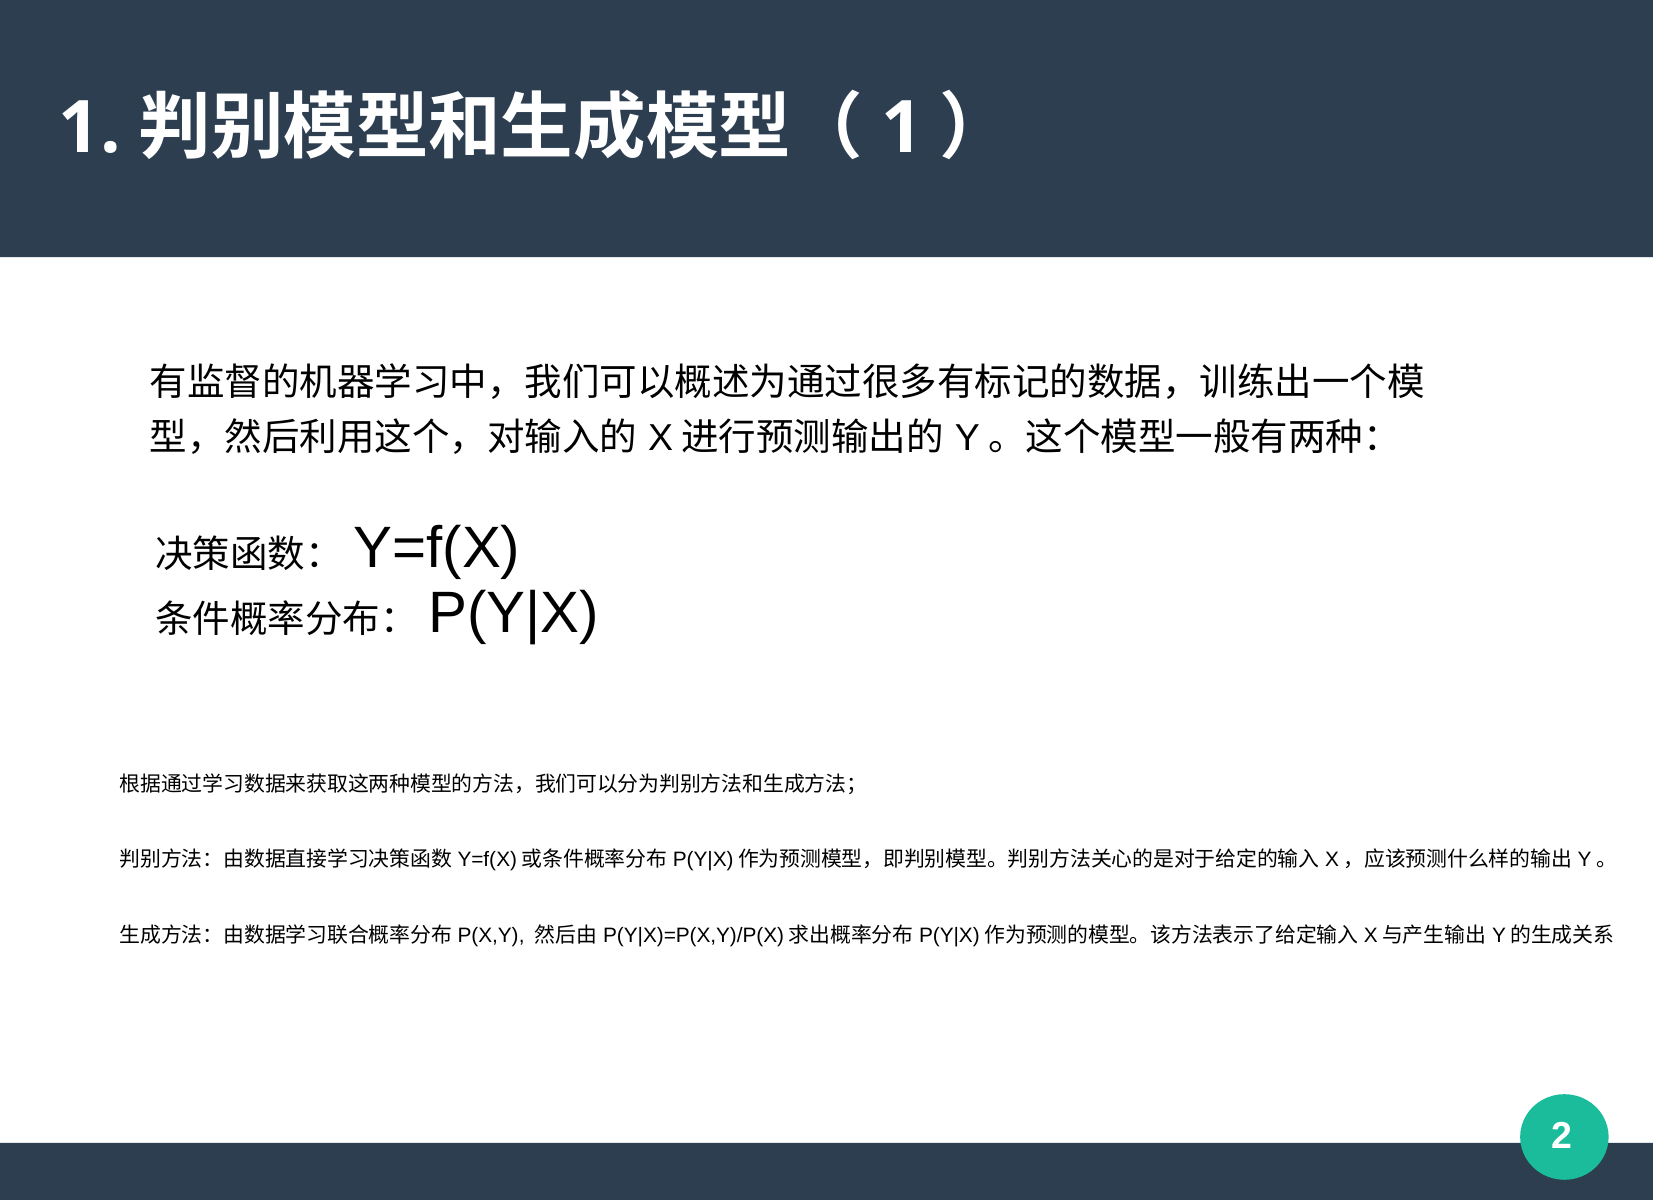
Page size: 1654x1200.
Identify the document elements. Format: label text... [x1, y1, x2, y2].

text_box 决策函数：Y=f(X) 条件概率分布：P(Y|X) [140, 507, 616, 760]
text_box 有监督的机器学习中，我们可以概述为通过很多有标记的数据，训练出一个模型，然后利用这个，对输入的X进行预测输出的Y。这个模型一般有两种： [135, 345, 1471, 471]
text_box 2 [1536, 1104, 1641, 1175]
text_box 根据通过学习数据来获取这两种模型的方法，我们可以分为判别方法和生成方法； 判别方法：由数据直接学习决策函数Y=f(X)或条件概率分布P(Y|X)作为预测模型，即判别模型。判别方法关心的是对于给定的输入X，应该预测什么样的输出Y。 生成方法：由数据学习联合概率分布P(X,Y), 然后由P(Y|X)=P(X,Y)/P(X)求出概率分布P(Y|X)作为预测的模型。该方法表示了给定输入X与产生输出Y的生成关系 [105, 760, 1633, 1105]
text_box 1.判别模型和生成模型（1） [58, 47, 1594, 200]
